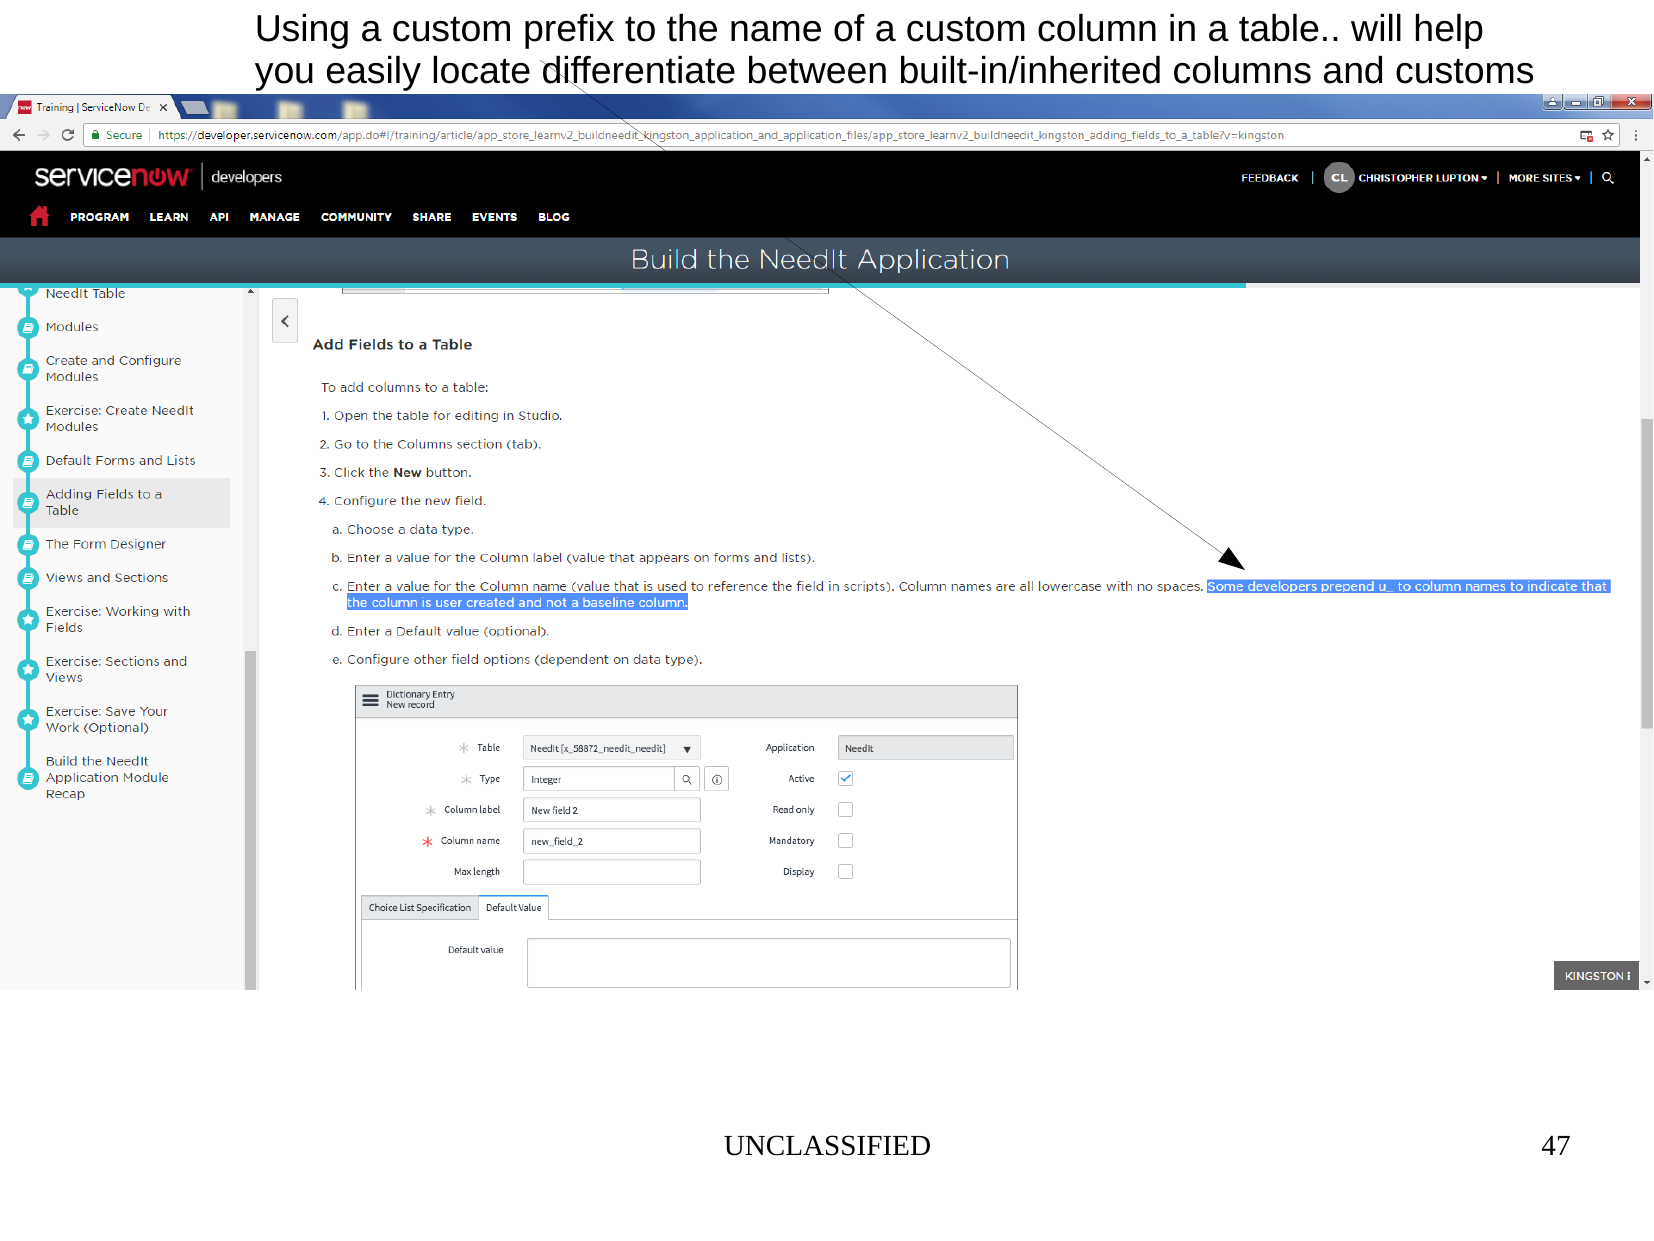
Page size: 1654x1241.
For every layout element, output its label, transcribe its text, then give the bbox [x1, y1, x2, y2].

picture [0, 94, 1654, 991]
text_box Using a custom prefix to the name of a custom column in a table.. will help you easily locate differentiate between built-in/inherited columns and customs [240, 0, 1561, 99]
